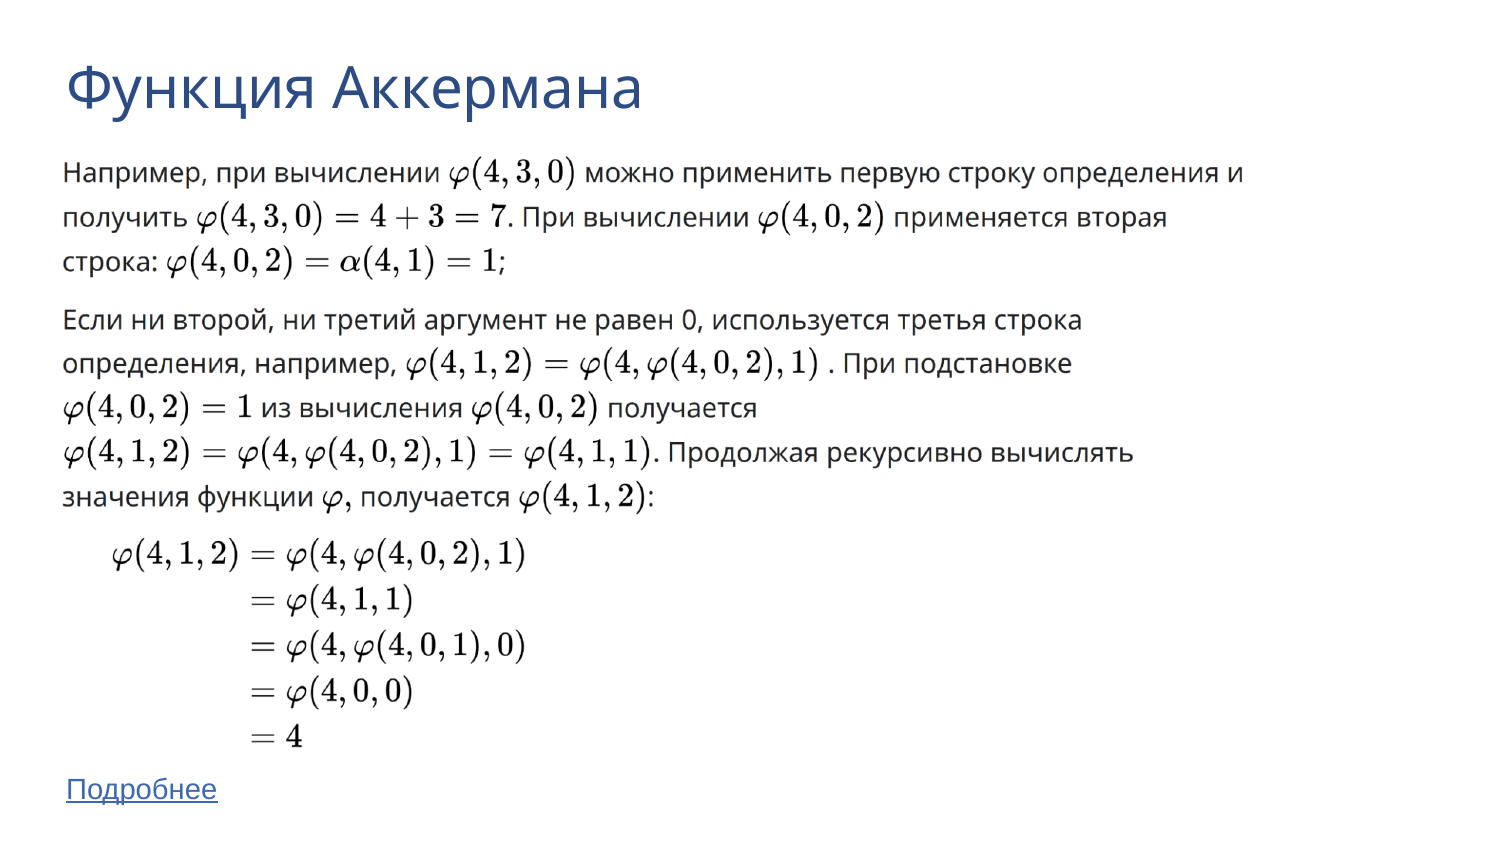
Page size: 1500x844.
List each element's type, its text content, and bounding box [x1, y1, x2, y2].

title Функция Аккермана [51, 35, 1449, 130]
text_box Подробнее [51, 757, 544, 820]
picture [51, 151, 1253, 757]
